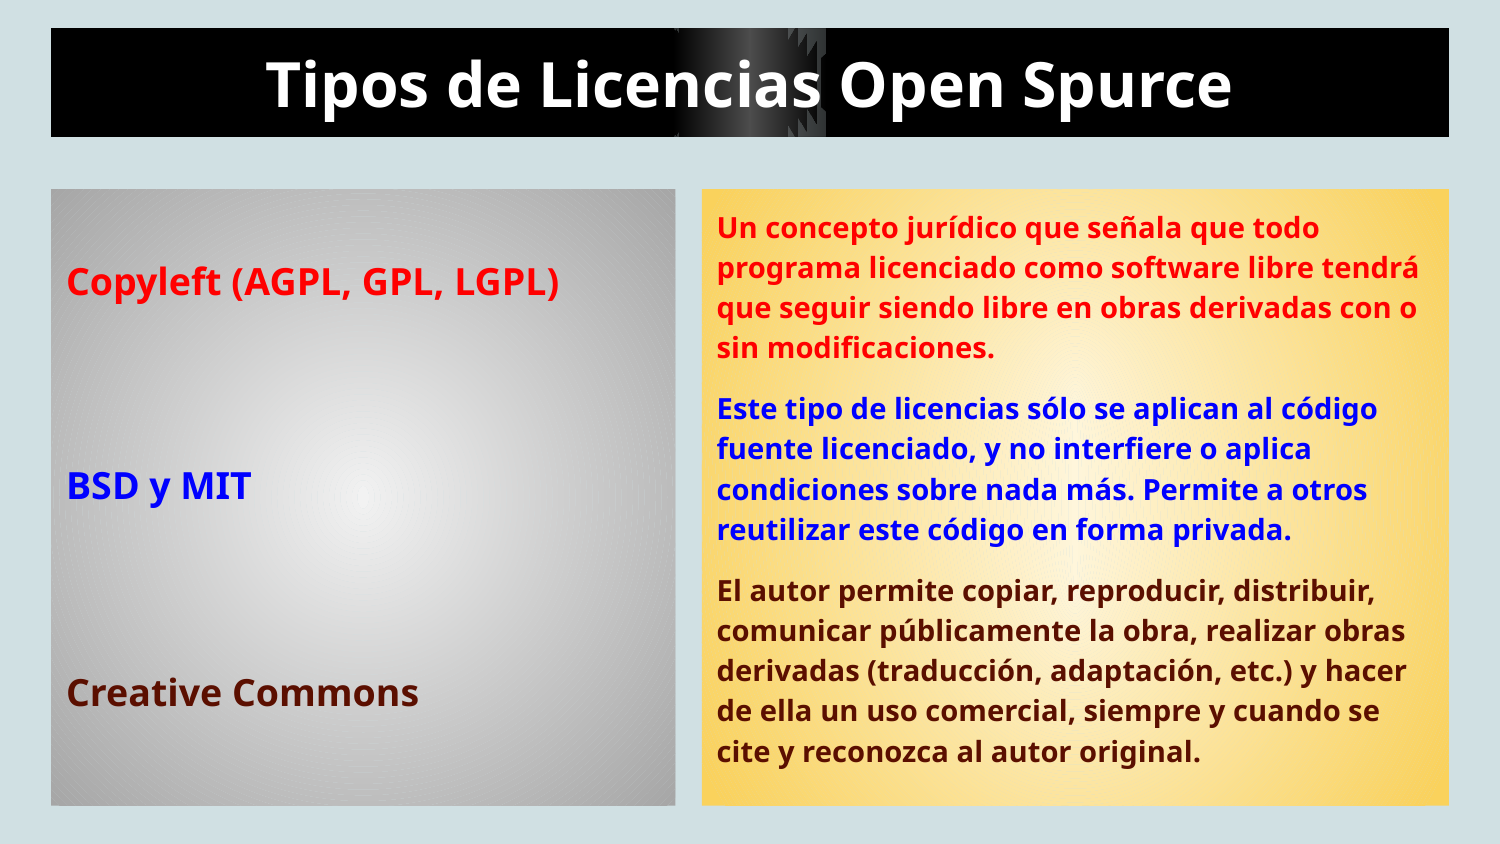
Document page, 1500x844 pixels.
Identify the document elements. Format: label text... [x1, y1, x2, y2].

title Tipos de Licencias Open Spurce [51, 28, 1449, 137]
list Un concepto jurídico que señala que todo programa licenciado como software libre tendrá que seguir siendo libre en obras derivadas con o sin modificaciones. Este tipo de licencias sólo se aplican al código fuente licenciado, y no interfiere o aplica condiciones sobre nada más. Permite a otros reutilizar este código en forma privada. El autor permite copiar, reproducir, distribuir, comunicar públicamente la obra, realizar obras derivadas (traducción, adaptación, etc.) y hacer de ella un uso comercial, siempre y cuando se cite y reconozca al autor original. [701, 189, 1449, 806]
list Copyleft (AGPL, GPL, LGPL) BSD y MIT Creative Commons [51, 189, 676, 806]
